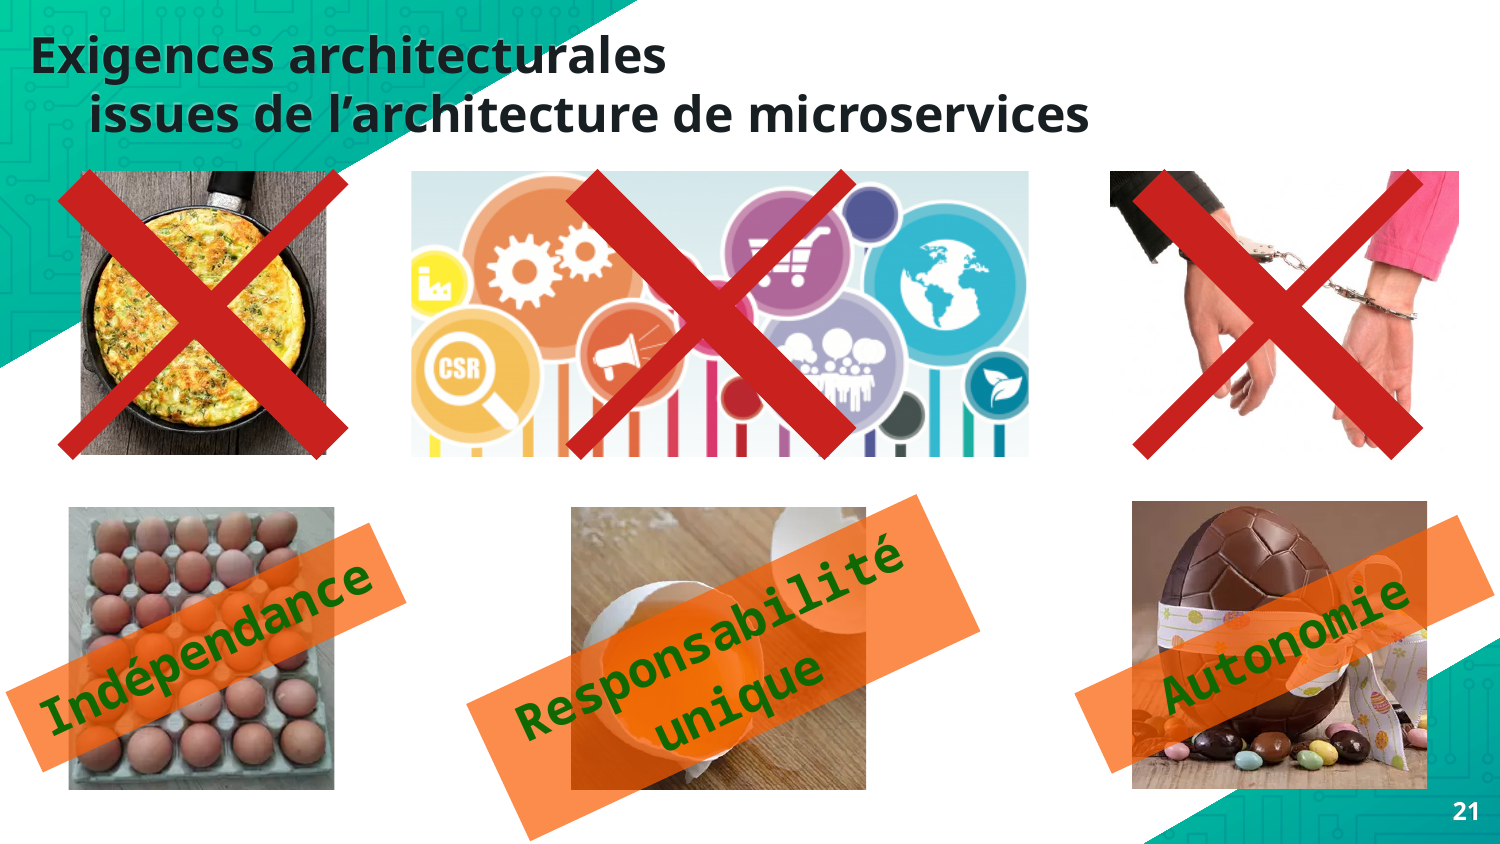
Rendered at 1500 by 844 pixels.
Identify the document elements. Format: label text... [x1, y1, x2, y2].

picture [80, 225, 178, 421]
picture [80, 339, 310, 455]
picture [643, 685, 867, 790]
picture [1132, 501, 1428, 666]
picture [1154, 339, 1385, 455]
text_box [57, 170, 349, 461]
title issues de l’architecture de microservices [88, 88, 1308, 147]
picture [68, 507, 335, 662]
picture [1110, 171, 1253, 455]
text_box Indépendance [5, 522, 407, 773]
picture [736, 171, 1029, 457]
title Exigences architecturales [29, 30, 1249, 89]
picture [68, 637, 335, 790]
text_box Responsabilité unique [466, 494, 971, 820]
picture [411, 171, 686, 457]
picture [571, 507, 867, 654]
picture [228, 207, 327, 405]
slide_number <numéro> [1391, 779, 1482, 844]
picture [1132, 627, 1428, 789]
text_box [1132, 168, 1424, 461]
picture [93, 171, 327, 290]
text_box [565, 168, 857, 461]
picture [1303, 171, 1459, 455]
picture [1168, 171, 1404, 289]
picture [601, 171, 837, 289]
picture [585, 339, 820, 457]
text_box Autonomie [1074, 514, 1495, 774]
